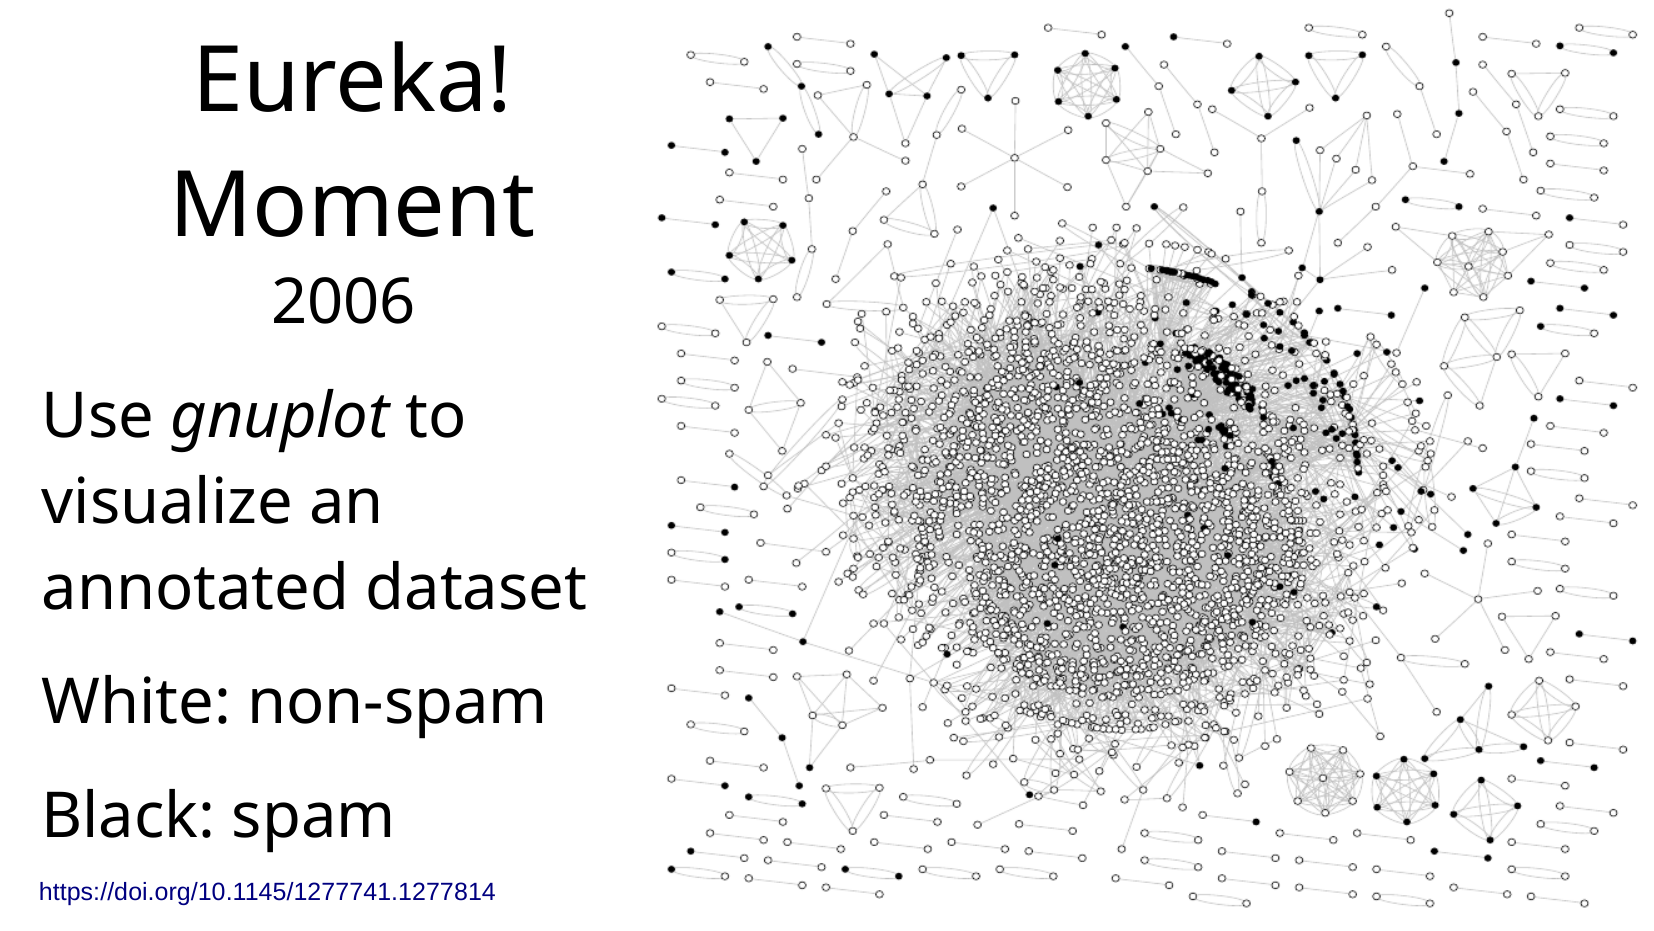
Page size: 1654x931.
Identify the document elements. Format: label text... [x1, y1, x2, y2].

text_box https://doi.org/10.1145/1277741.1277814 [24, 870, 736, 921]
title Eureka! Moment [30, 6, 676, 271]
picture [639, 0, 1651, 931]
list 2006 Use gnuplot to visualize an annotated dataset White: non-spam Black: spam [41, 255, 646, 856]
